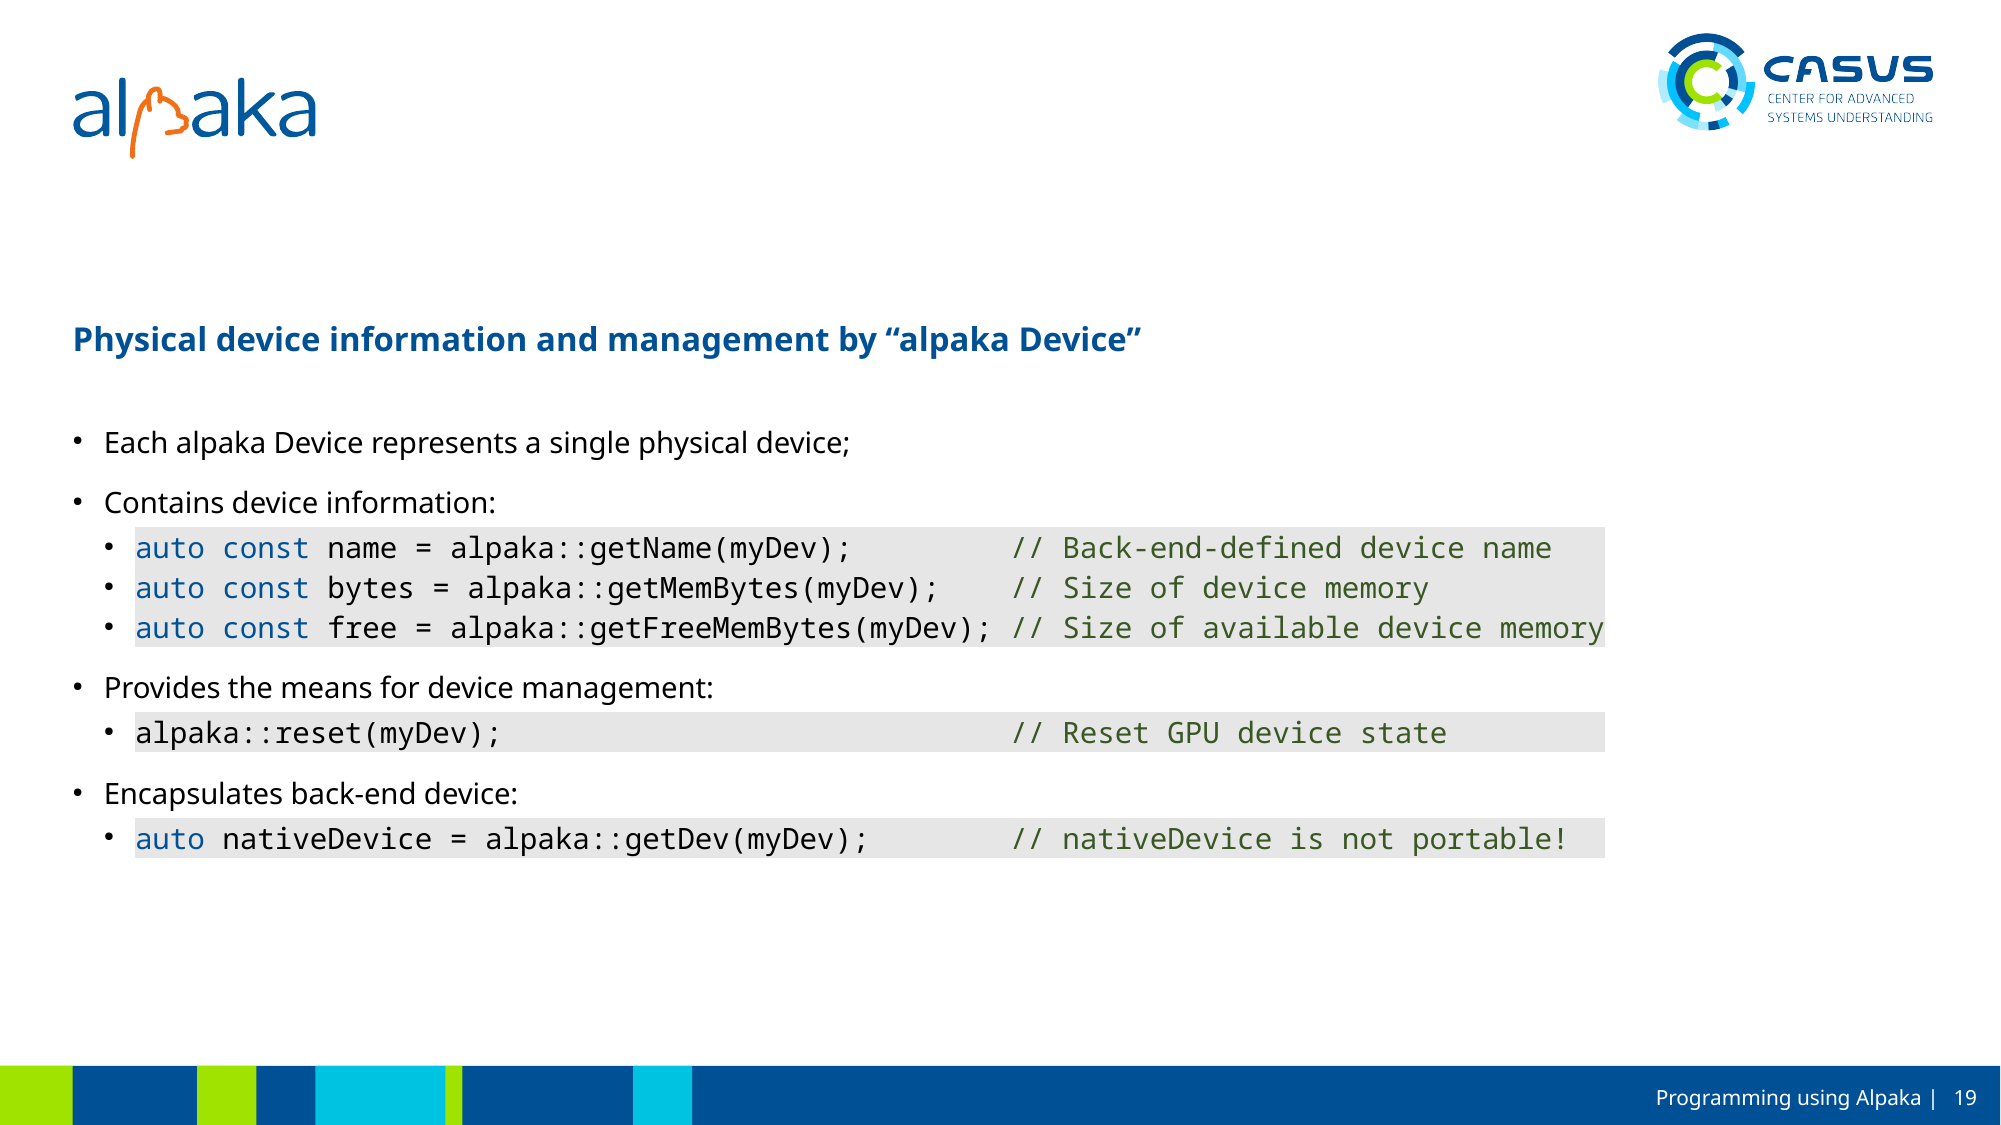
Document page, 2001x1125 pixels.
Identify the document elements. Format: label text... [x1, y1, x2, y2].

list Physical device information and management by “alpaka Device” Each alpaka Device represents a single physical device; Contains device information: auto const name = alpaka::getName(myDev); // Back-end-defined device name auto const bytes = alpaka::getMemBytes(myDev); // Size of device memory auto const free = alpaka::getFreeMemBytes(myDev); // Size of available device memory Provides the means for device management: alpaka::reset(myDev); // Reset GPU device state Encapsulates back-end device: auto nativeDevice = alpaka::getDev(myDev); // nativeDevice is not portable! [72, 316, 1620, 979]
picture [1658, 33, 1933, 131]
title [72, 54, 1620, 154]
picture [72, 76, 317, 160]
